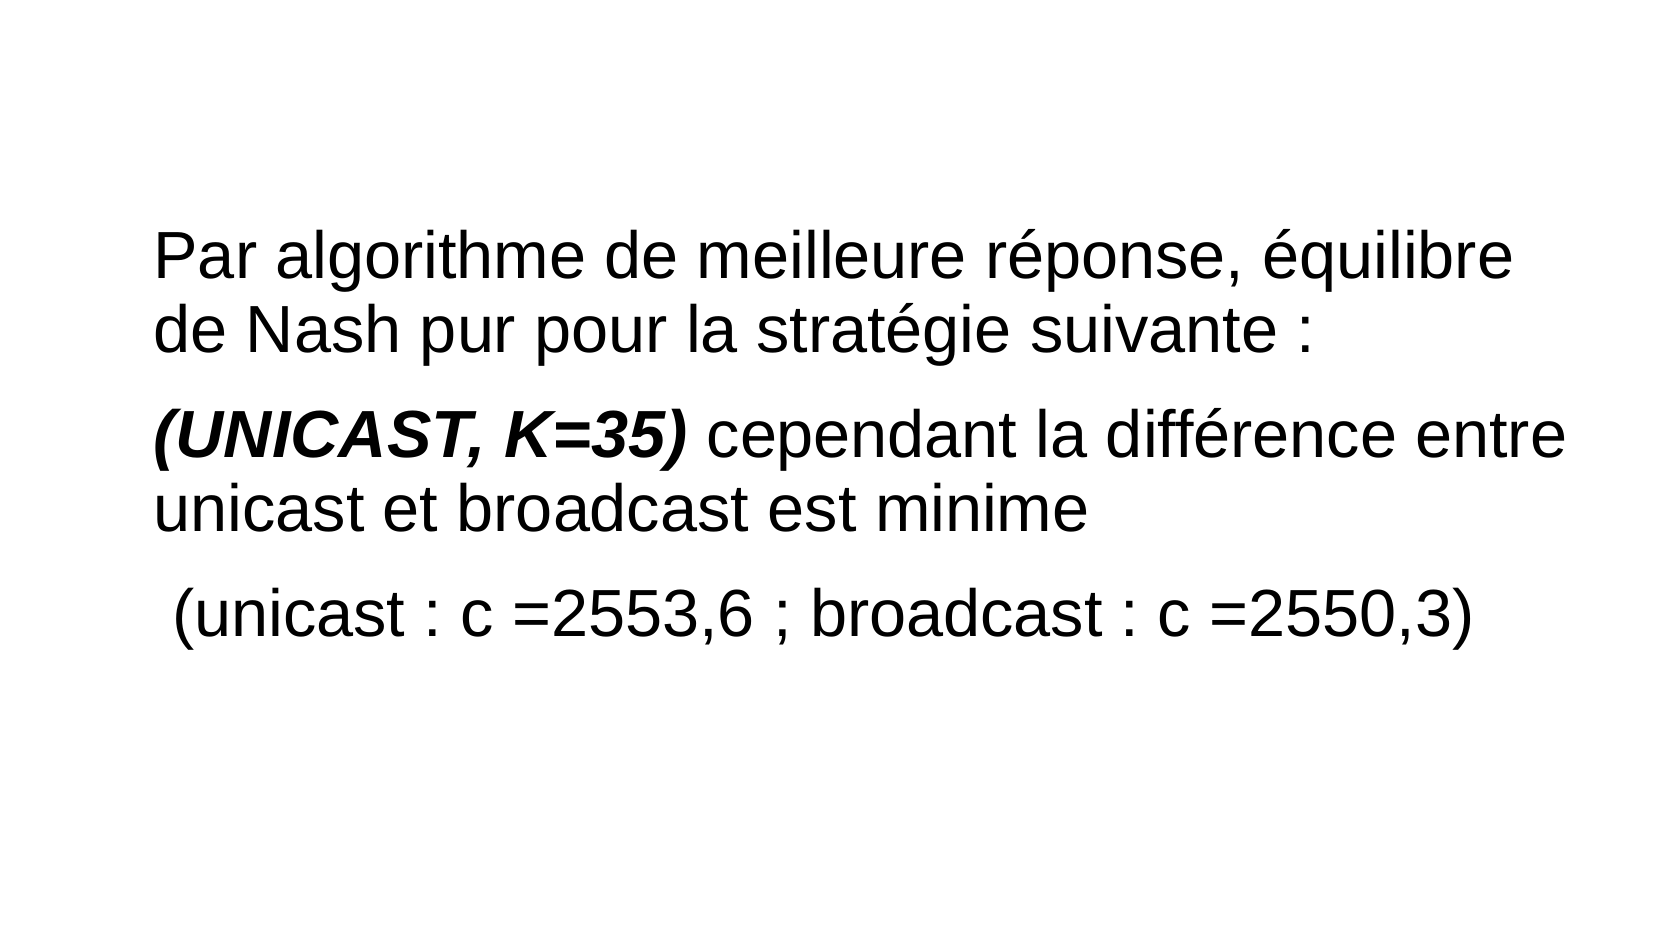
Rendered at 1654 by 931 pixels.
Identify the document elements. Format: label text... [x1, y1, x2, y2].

list Par algorithme de meilleure réponse, équilibre de Nash pur pour la stratégie suivante : (UNICAST, K=35) cependant la différence entre unicast et broadcast est minime (unicast : c =2553,6 ; broadcast : c =2550,3) [82, 217, 1571, 758]
